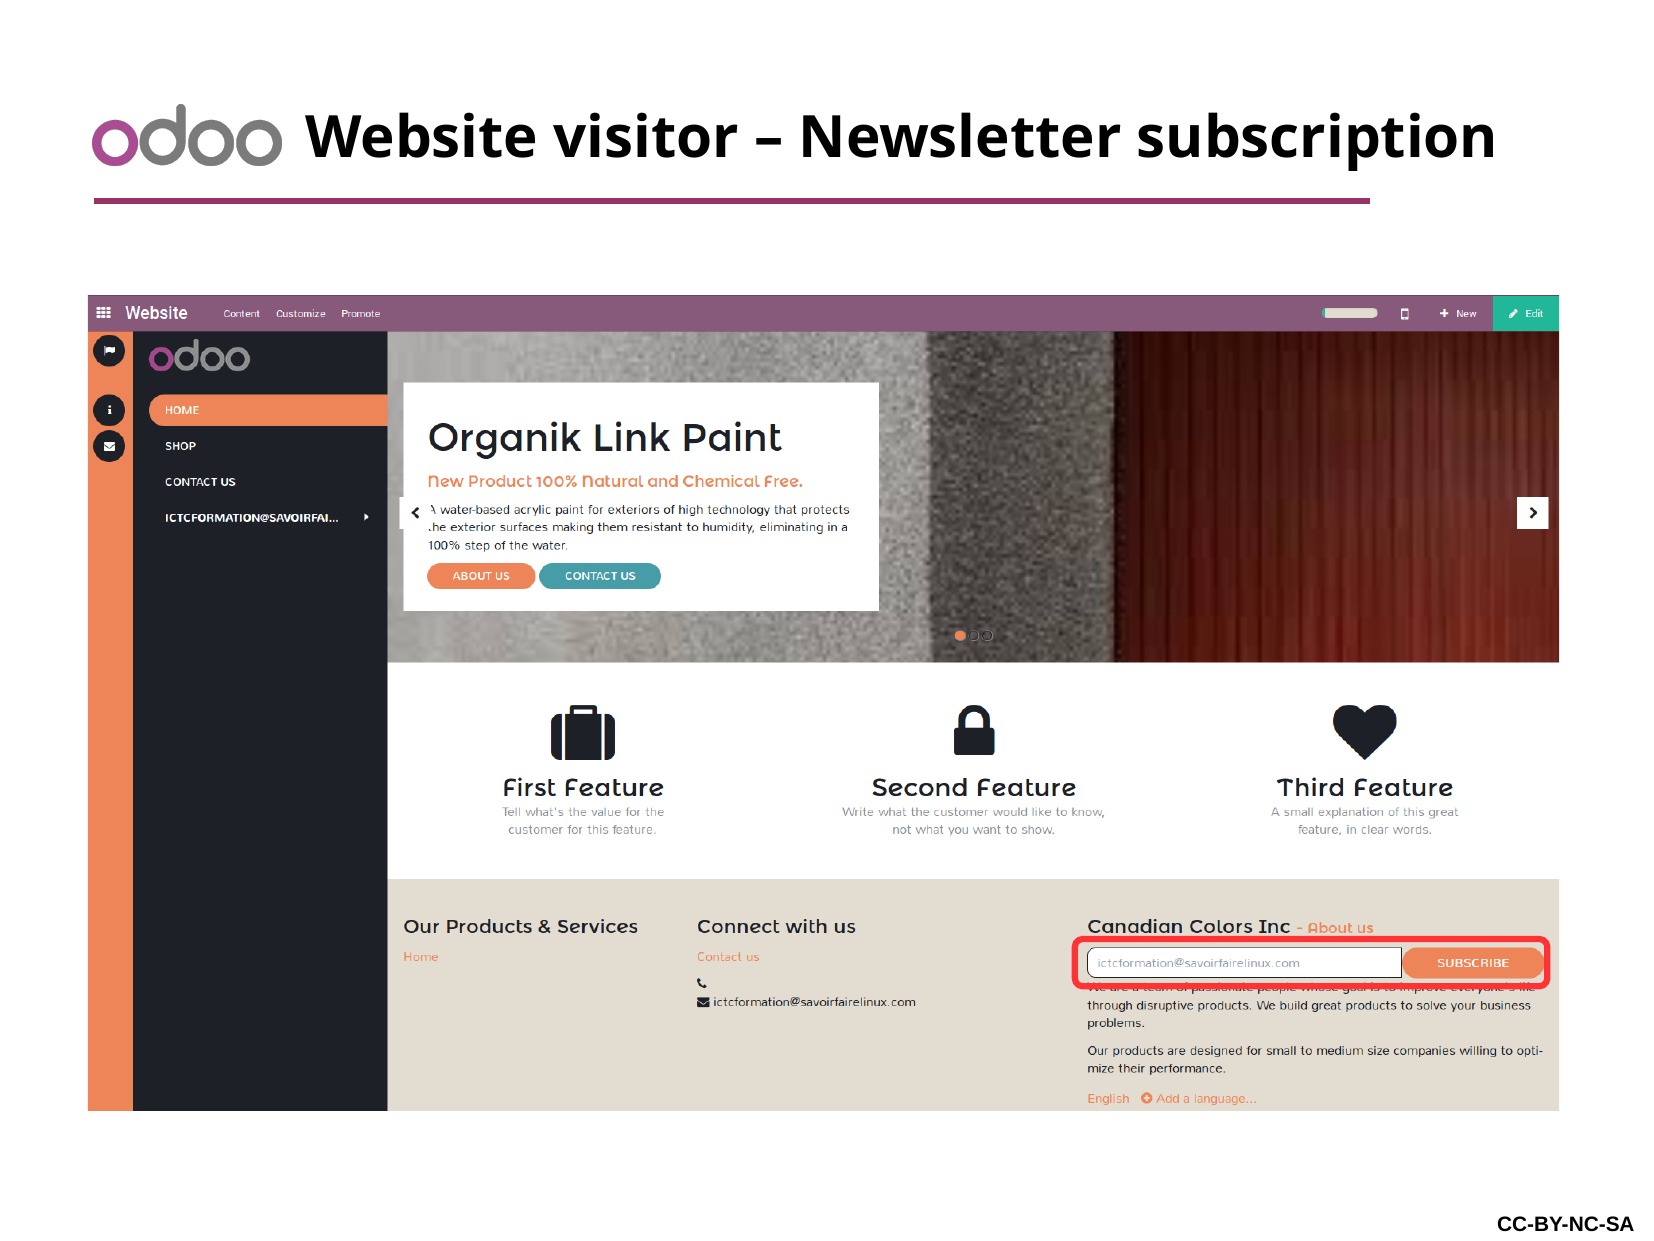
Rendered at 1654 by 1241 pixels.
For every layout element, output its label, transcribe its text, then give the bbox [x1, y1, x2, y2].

picture [92, 104, 282, 166]
text_box [1074, 938, 1548, 987]
text_box CC-BY-NC-SA [1482, 1204, 1654, 1241]
picture [87, 295, 1560, 1111]
title Website visitor – Newsletter subscription [305, 31, 1568, 239]
